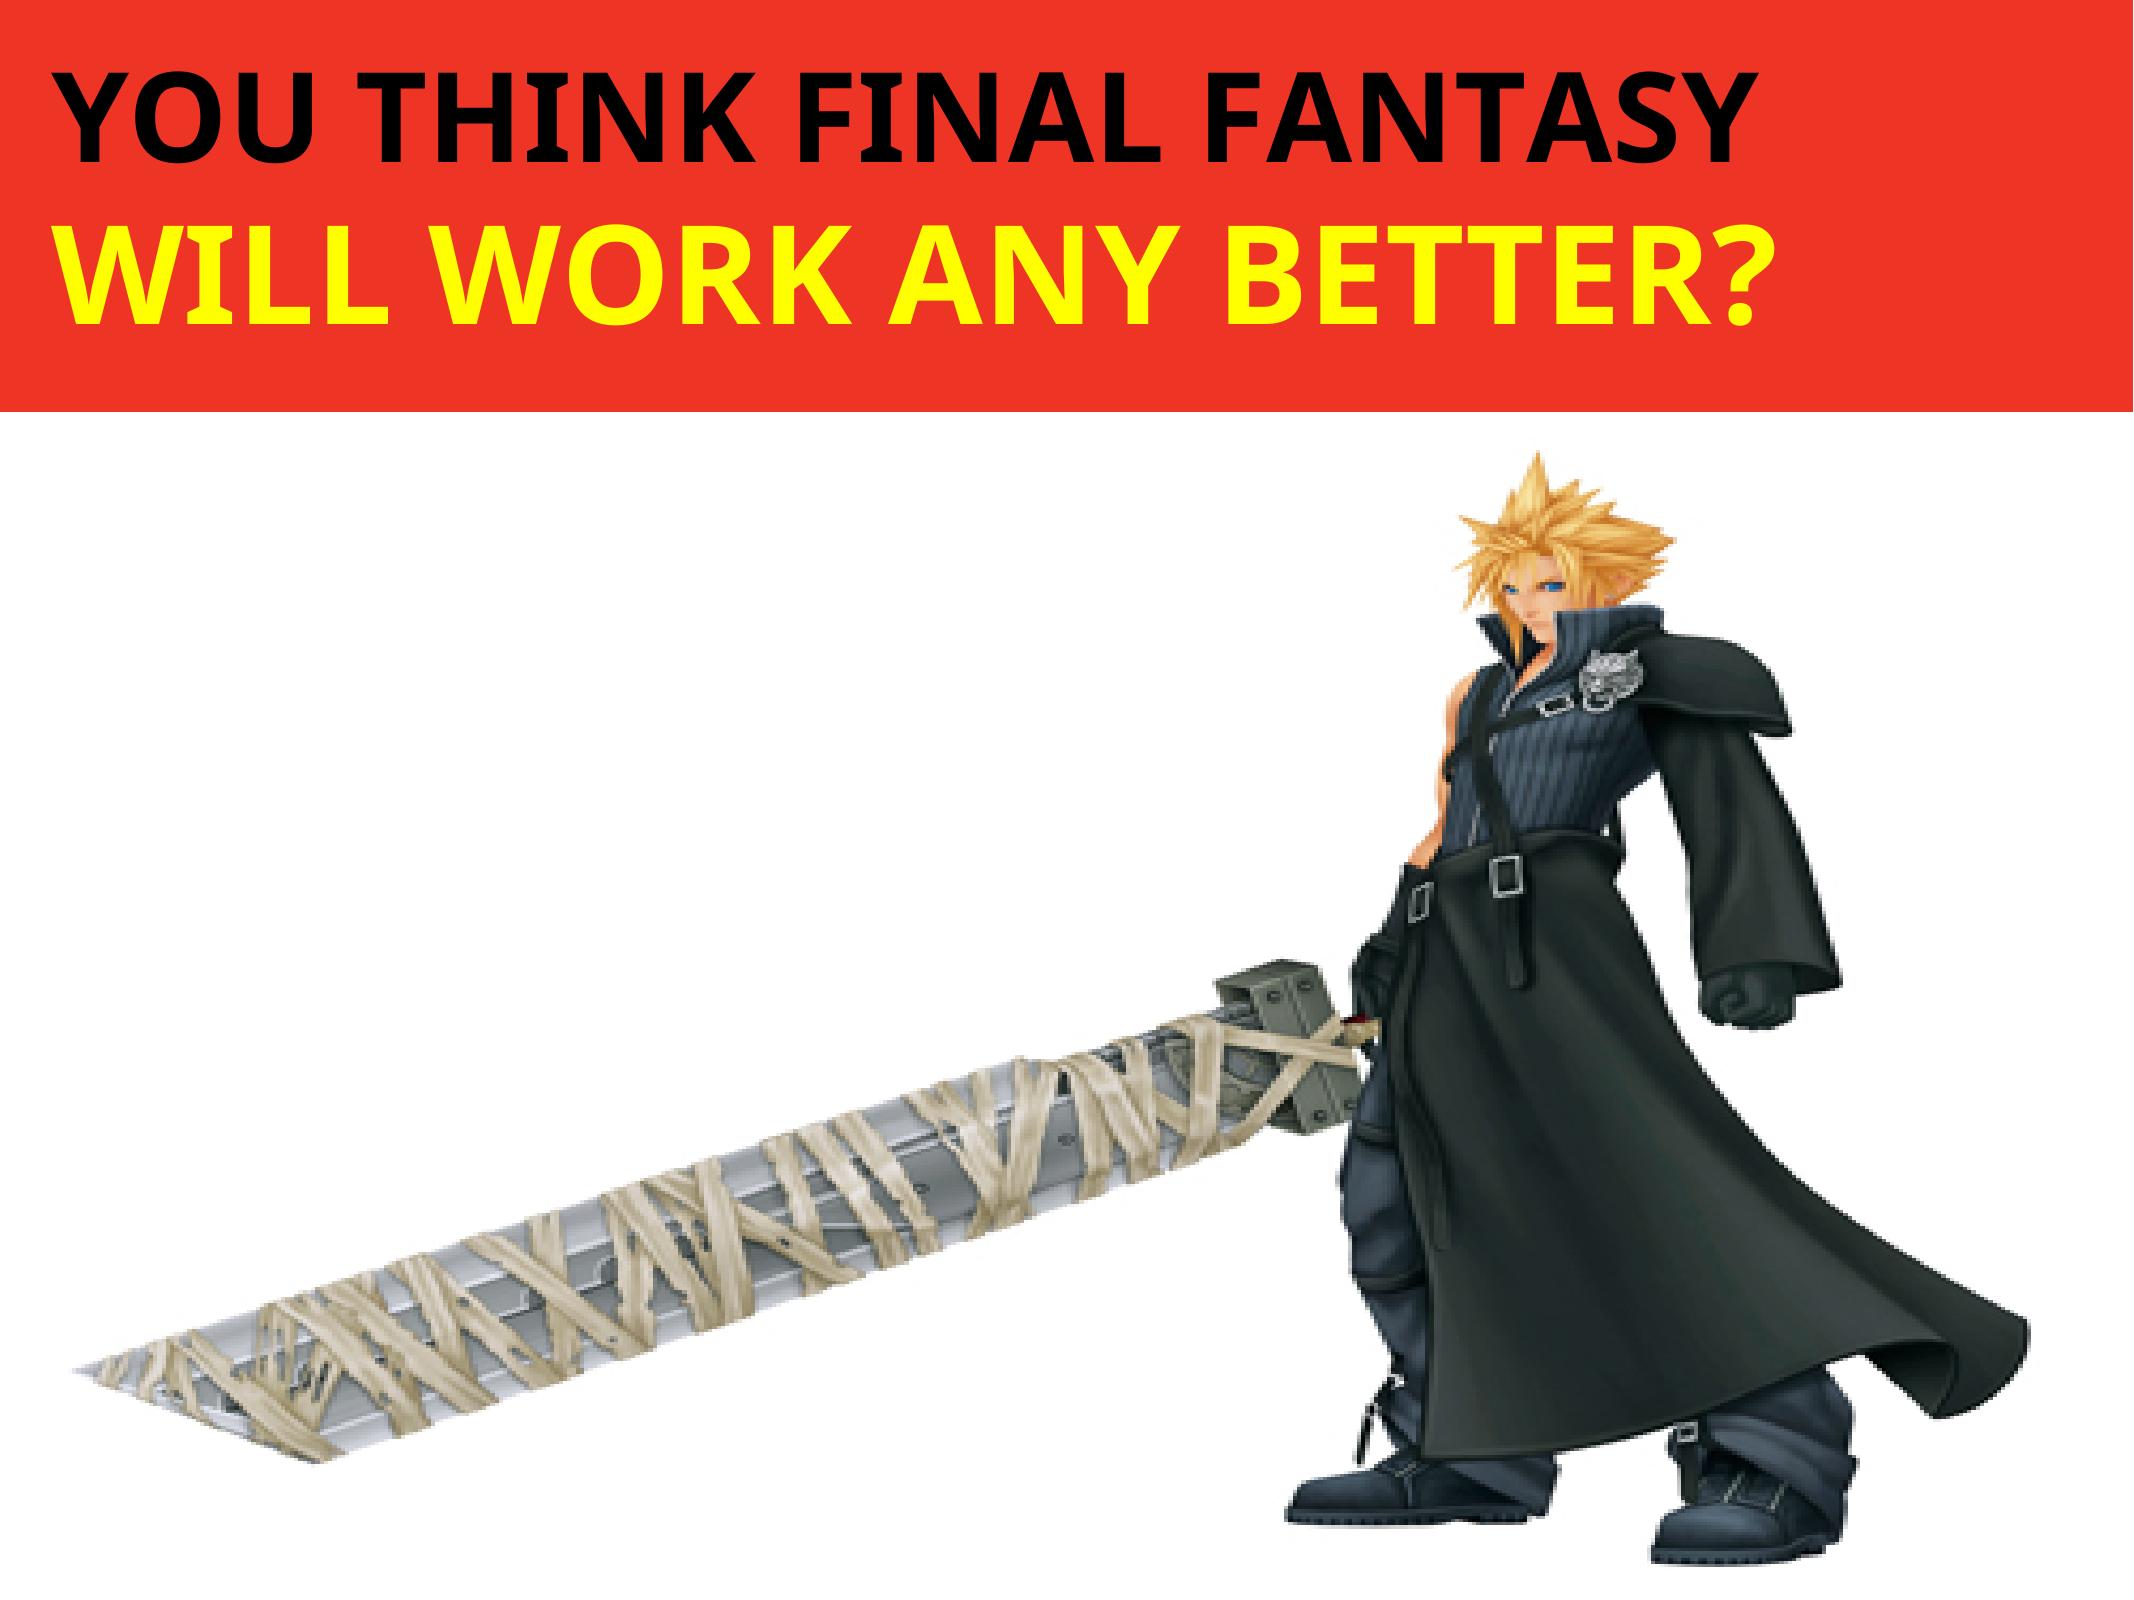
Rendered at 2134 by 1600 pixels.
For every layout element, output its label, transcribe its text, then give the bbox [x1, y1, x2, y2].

text_box YOU THINK FINAL FANTASY WILL WORK ANY BETTER? [41, 37, 2134, 412]
picture [0, 412, 2134, 1600]
